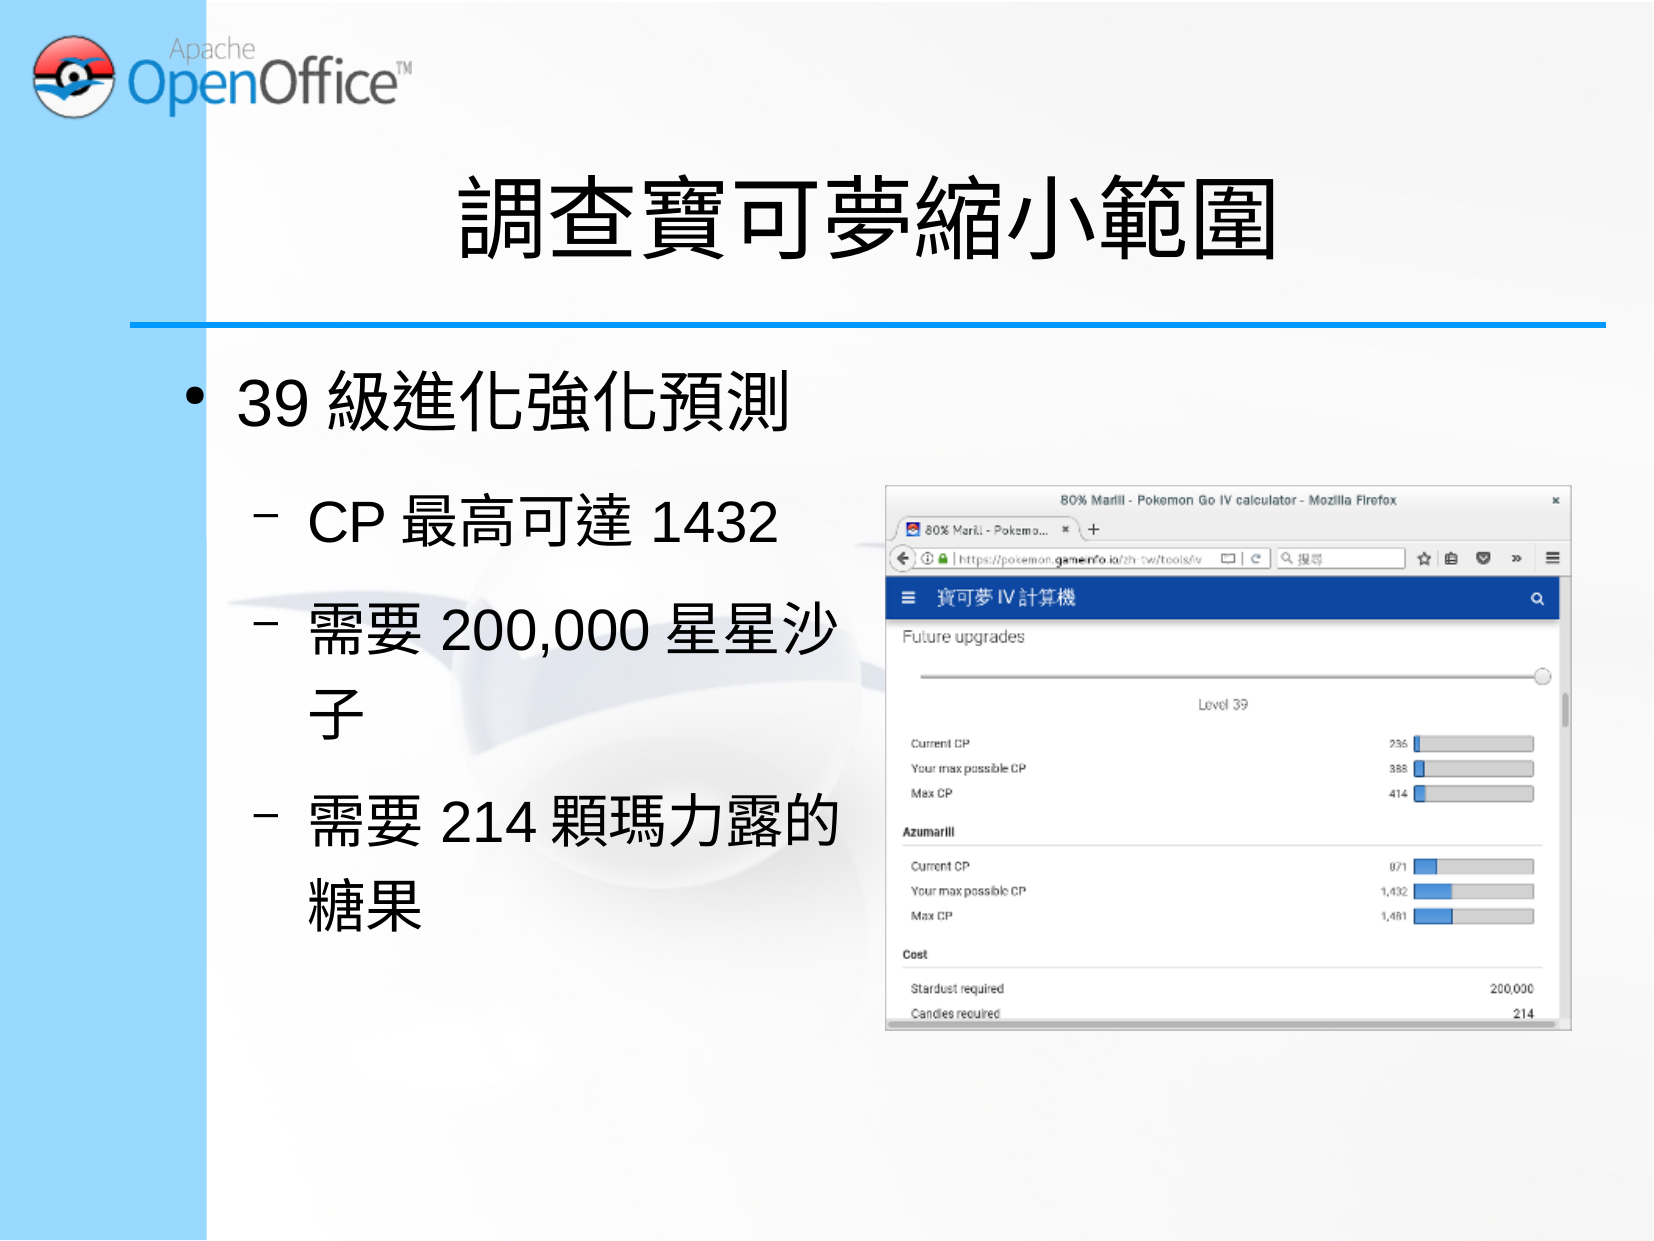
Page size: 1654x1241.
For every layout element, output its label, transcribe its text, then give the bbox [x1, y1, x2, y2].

title 調查寶可夢縮小範圍 [165, 108, 1571, 316]
picture [31, 2, 1654, 1241]
list 39級進化強化預測 CP最高可達1432 需要200,000星星沙子 需要214顆瑪力露的糖果 [165, 349, 852, 1168]
